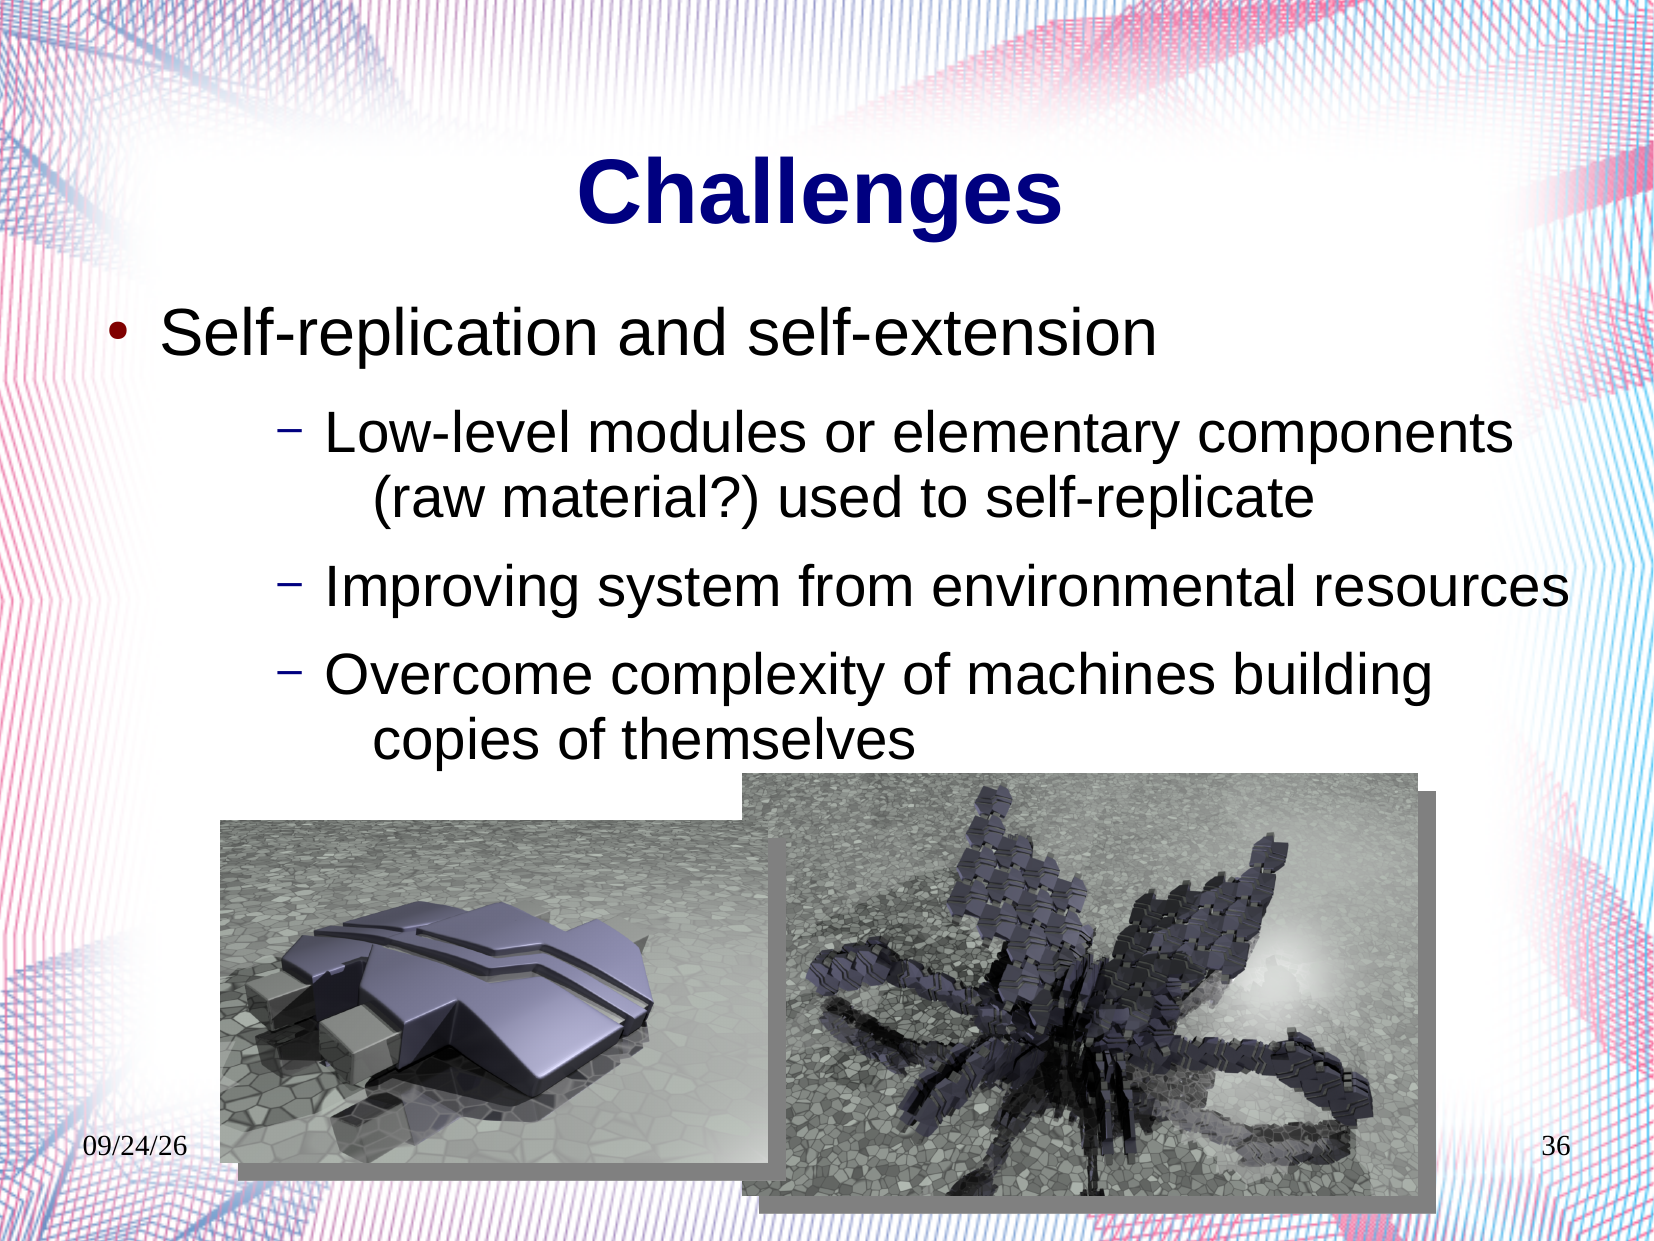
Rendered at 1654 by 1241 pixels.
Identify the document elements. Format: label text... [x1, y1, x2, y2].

list Self-replication and self-extension Low-level modules or elementary components (raw material?) used to self-replicate Improving system from environmental resources Overcome complexity of machines building copies of themselves [88, 295, 1577, 772]
title Challenges [76, 88, 1565, 296]
picture [0, 0, 1654, 1241]
